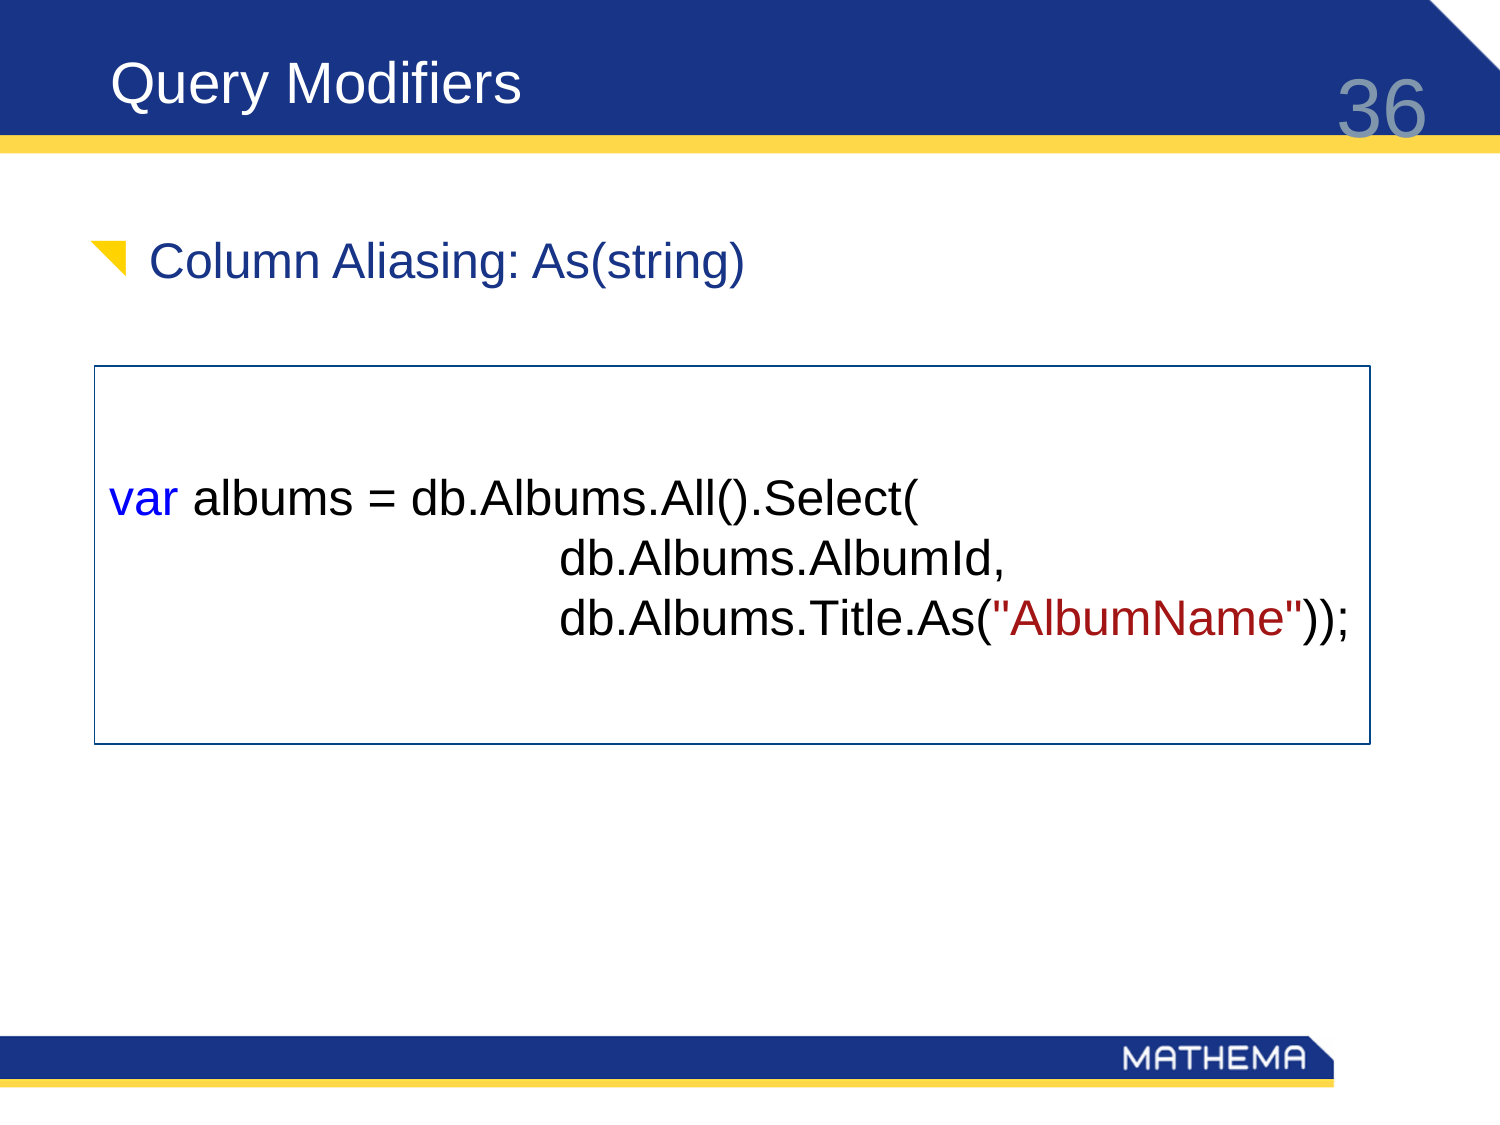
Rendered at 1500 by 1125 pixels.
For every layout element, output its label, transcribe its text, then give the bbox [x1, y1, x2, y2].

text_box var albums = db.Albums.All().Select( db.Albums.AlbumId, db.Albums.Title.As("AlbumName")); [94, 366, 1371, 745]
list Column Aliasing: As(string) [75, 221, 1426, 964]
title Query Modifiers [75, 0, 1426, 174]
picture [0, 0, 1500, 1125]
